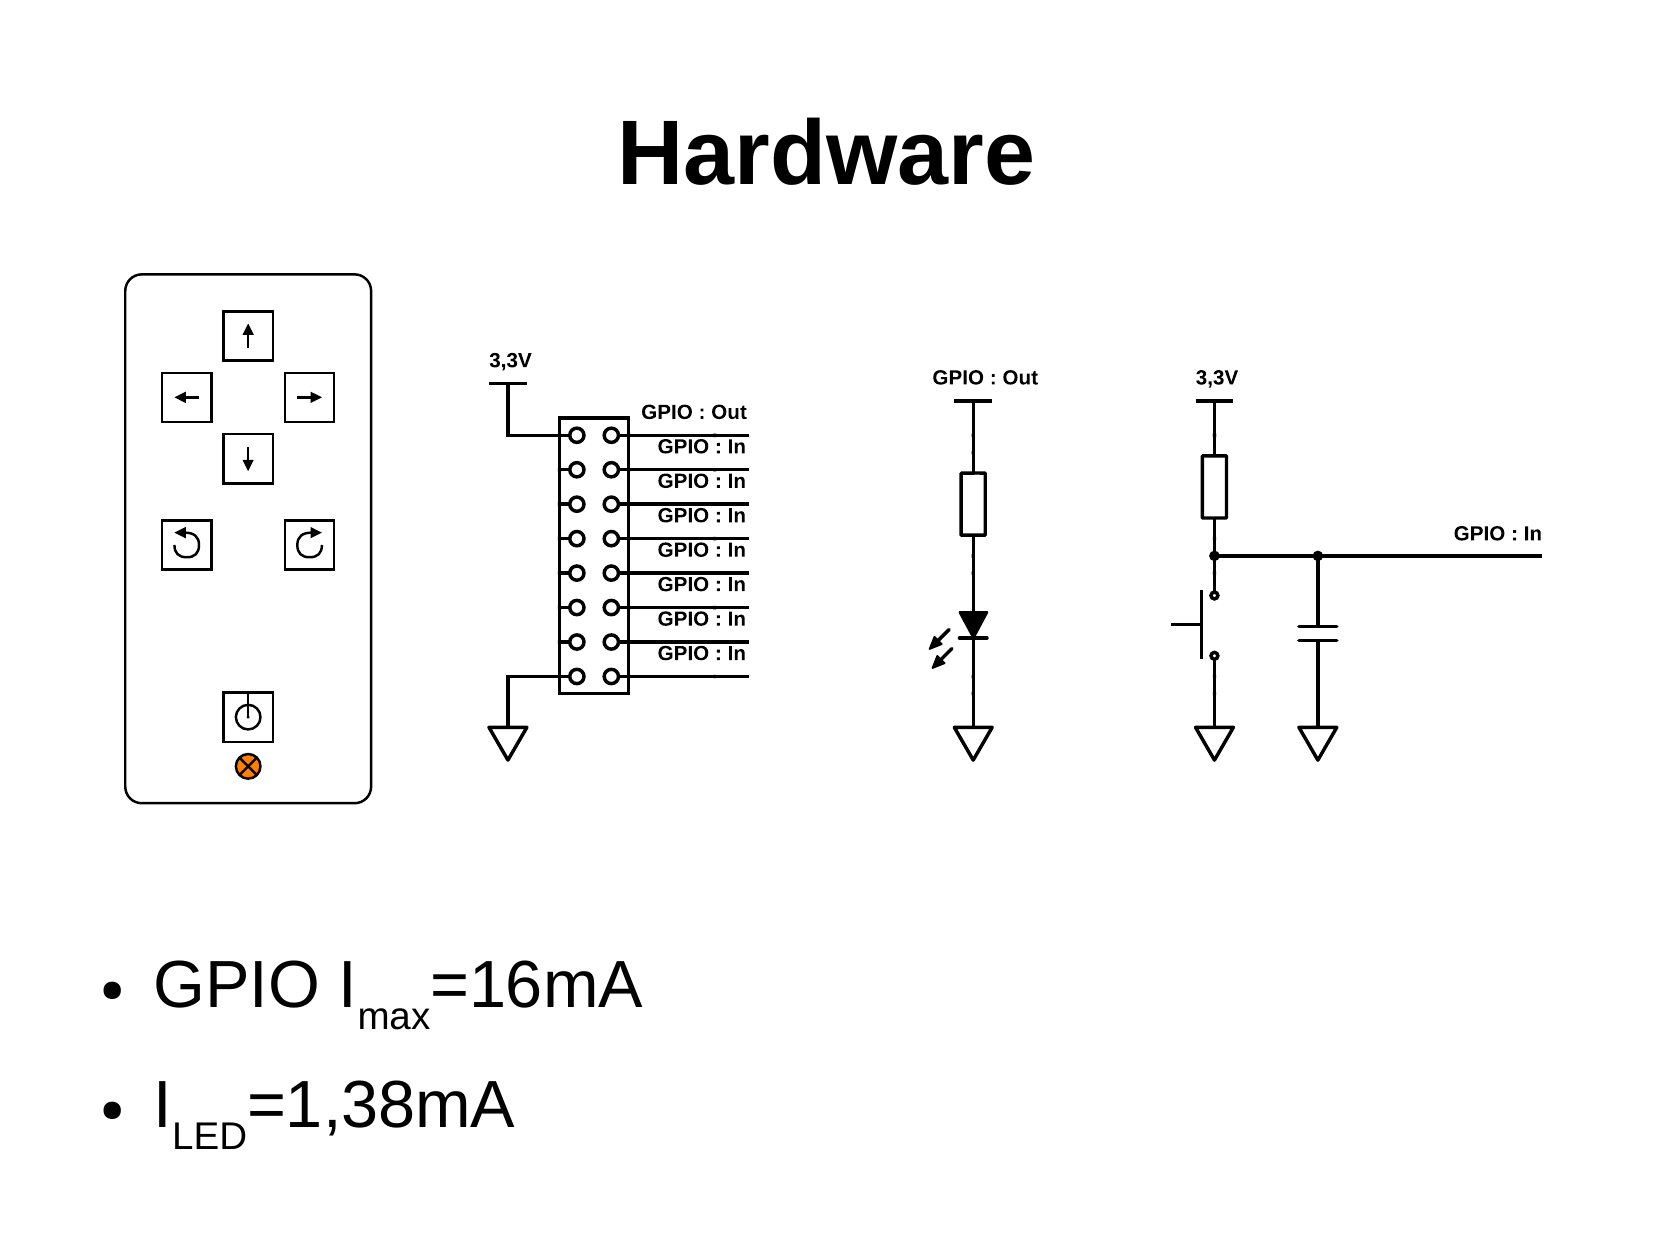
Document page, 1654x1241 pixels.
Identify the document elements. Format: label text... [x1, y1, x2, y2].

list GPIO Imax=16mA ILED=1,38mA [82, 843, 1571, 1187]
picture [124, 273, 373, 805]
picture [487, 349, 1542, 762]
title Hardware [82, 49, 1571, 257]
